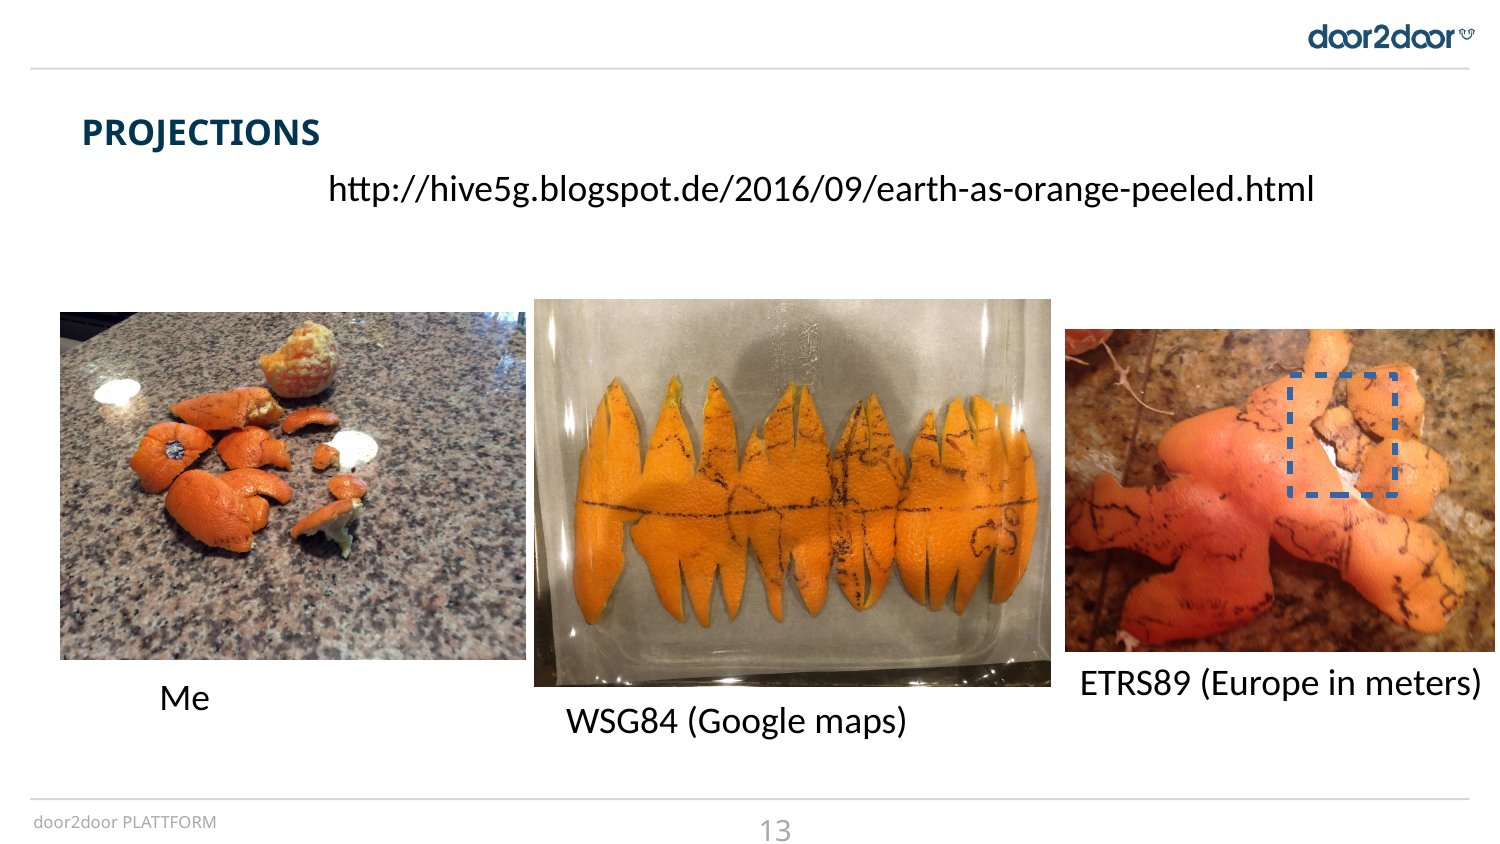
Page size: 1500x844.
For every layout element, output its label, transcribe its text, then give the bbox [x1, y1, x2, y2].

text_box http://hive5g.blogspot.de/2016/09/earth-as-orange-peeled.html [313, 166, 1396, 226]
picture [1065, 329, 1495, 653]
text_box ETRS89 (Europe in meters) [1065, 660, 1498, 713]
title PROJECTIONS [75, 101, 1188, 162]
text_box WSG84 (Google maps) [551, 697, 924, 751]
picture [60, 312, 526, 661]
text_box Me [144, 675, 226, 728]
picture [1306, 22, 1477, 50]
picture [534, 299, 1051, 687]
slide_number <number> [737, 809, 796, 835]
